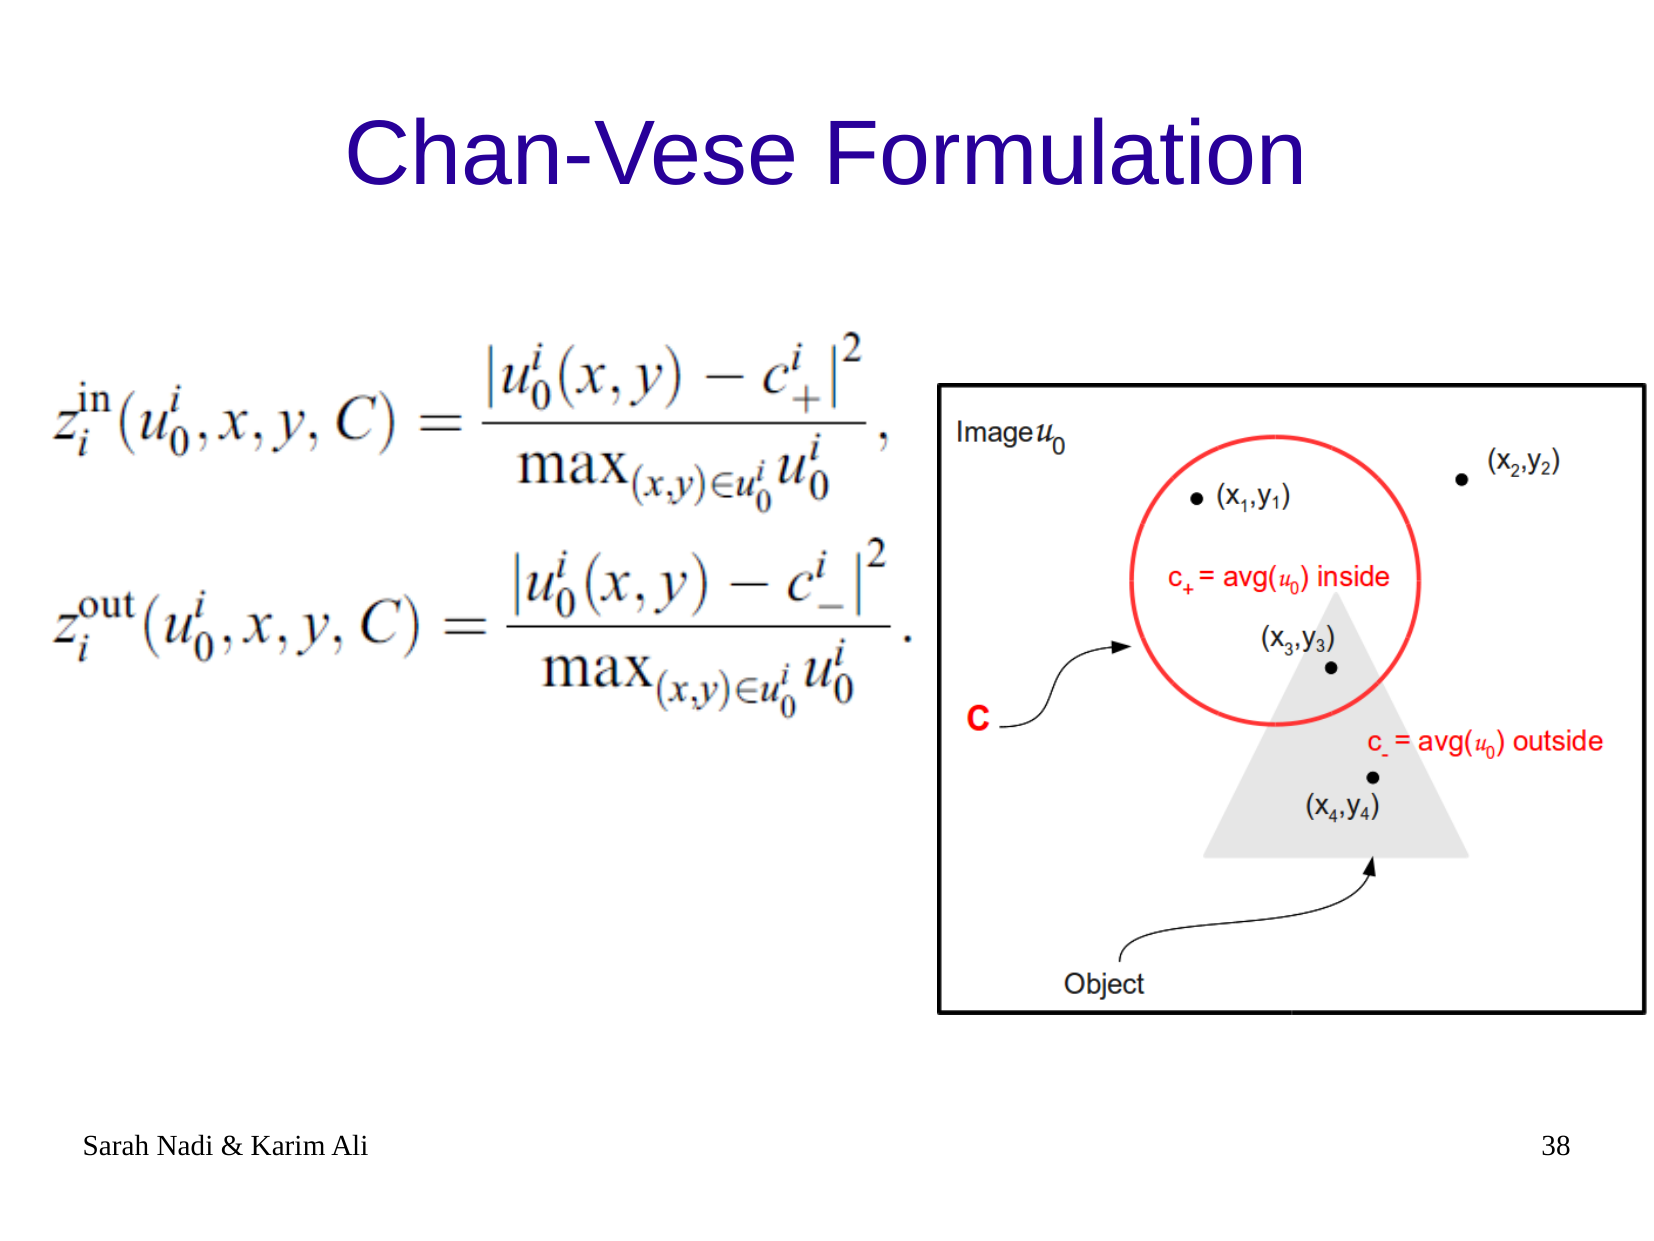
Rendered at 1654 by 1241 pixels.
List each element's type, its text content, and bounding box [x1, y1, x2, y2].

title Chan-Vese Formulation [82, 56, 1571, 250]
picture [41, 324, 928, 735]
picture [937, 383, 1648, 1015]
